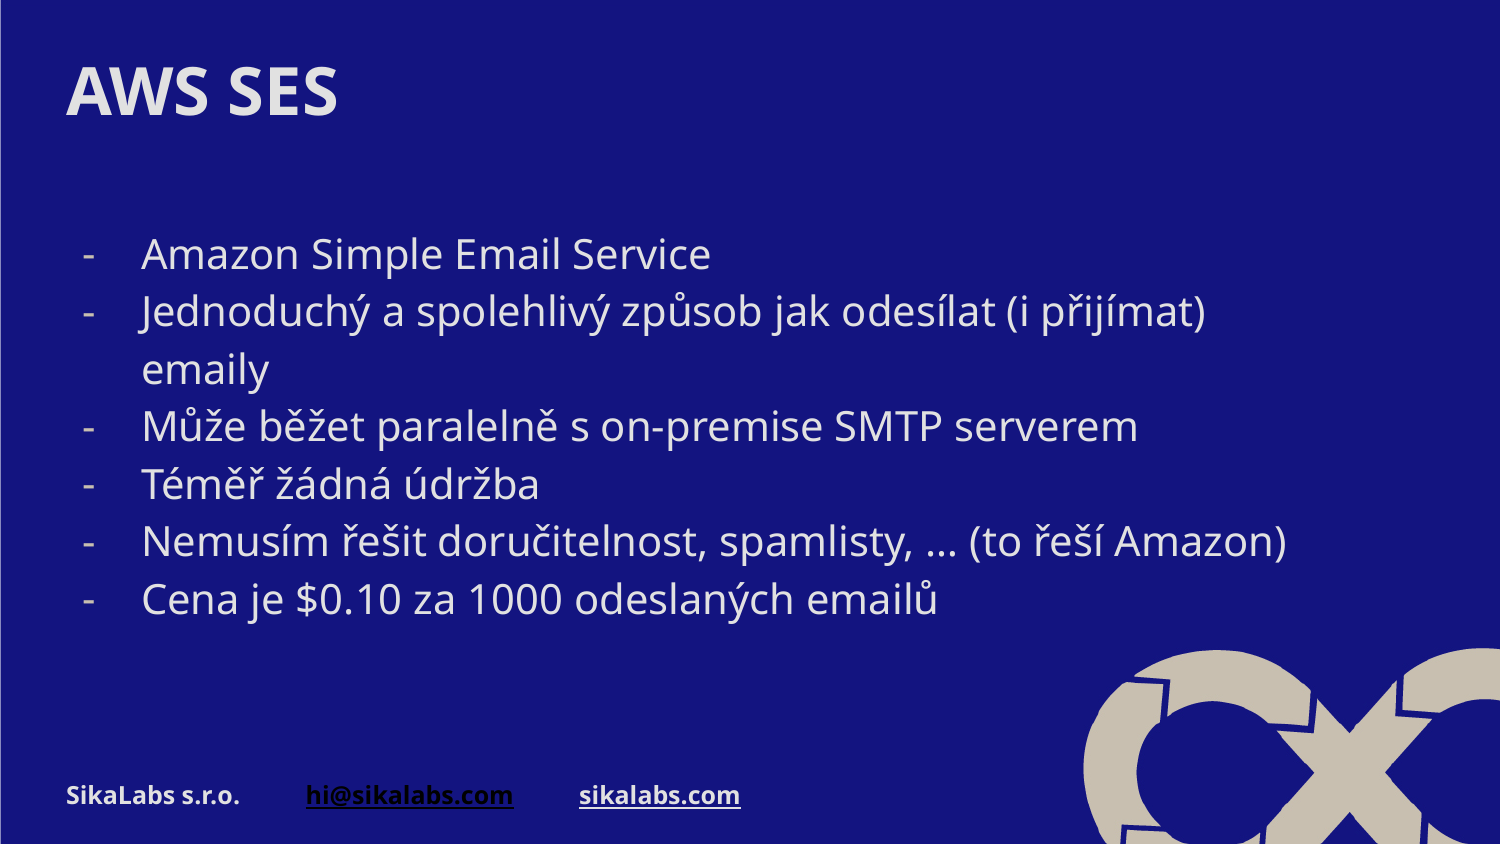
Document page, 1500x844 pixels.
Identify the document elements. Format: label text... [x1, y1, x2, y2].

picture [0, 0, 1500, 844]
title AWS SES [51, 33, 1449, 128]
list Amazon Simple Email Service Jednoduchý a spolehlivý způsob jak odesílat (i přijímat) emaily Může běžet paralelně s on-premise SMTP serverem Téměř žádná údržba Nemusím řešit doručitelnost, spamlisty, … (to řeší Amazon) Cena je $0.10 za 1000 odeslaných emailů [51, 205, 1352, 754]
